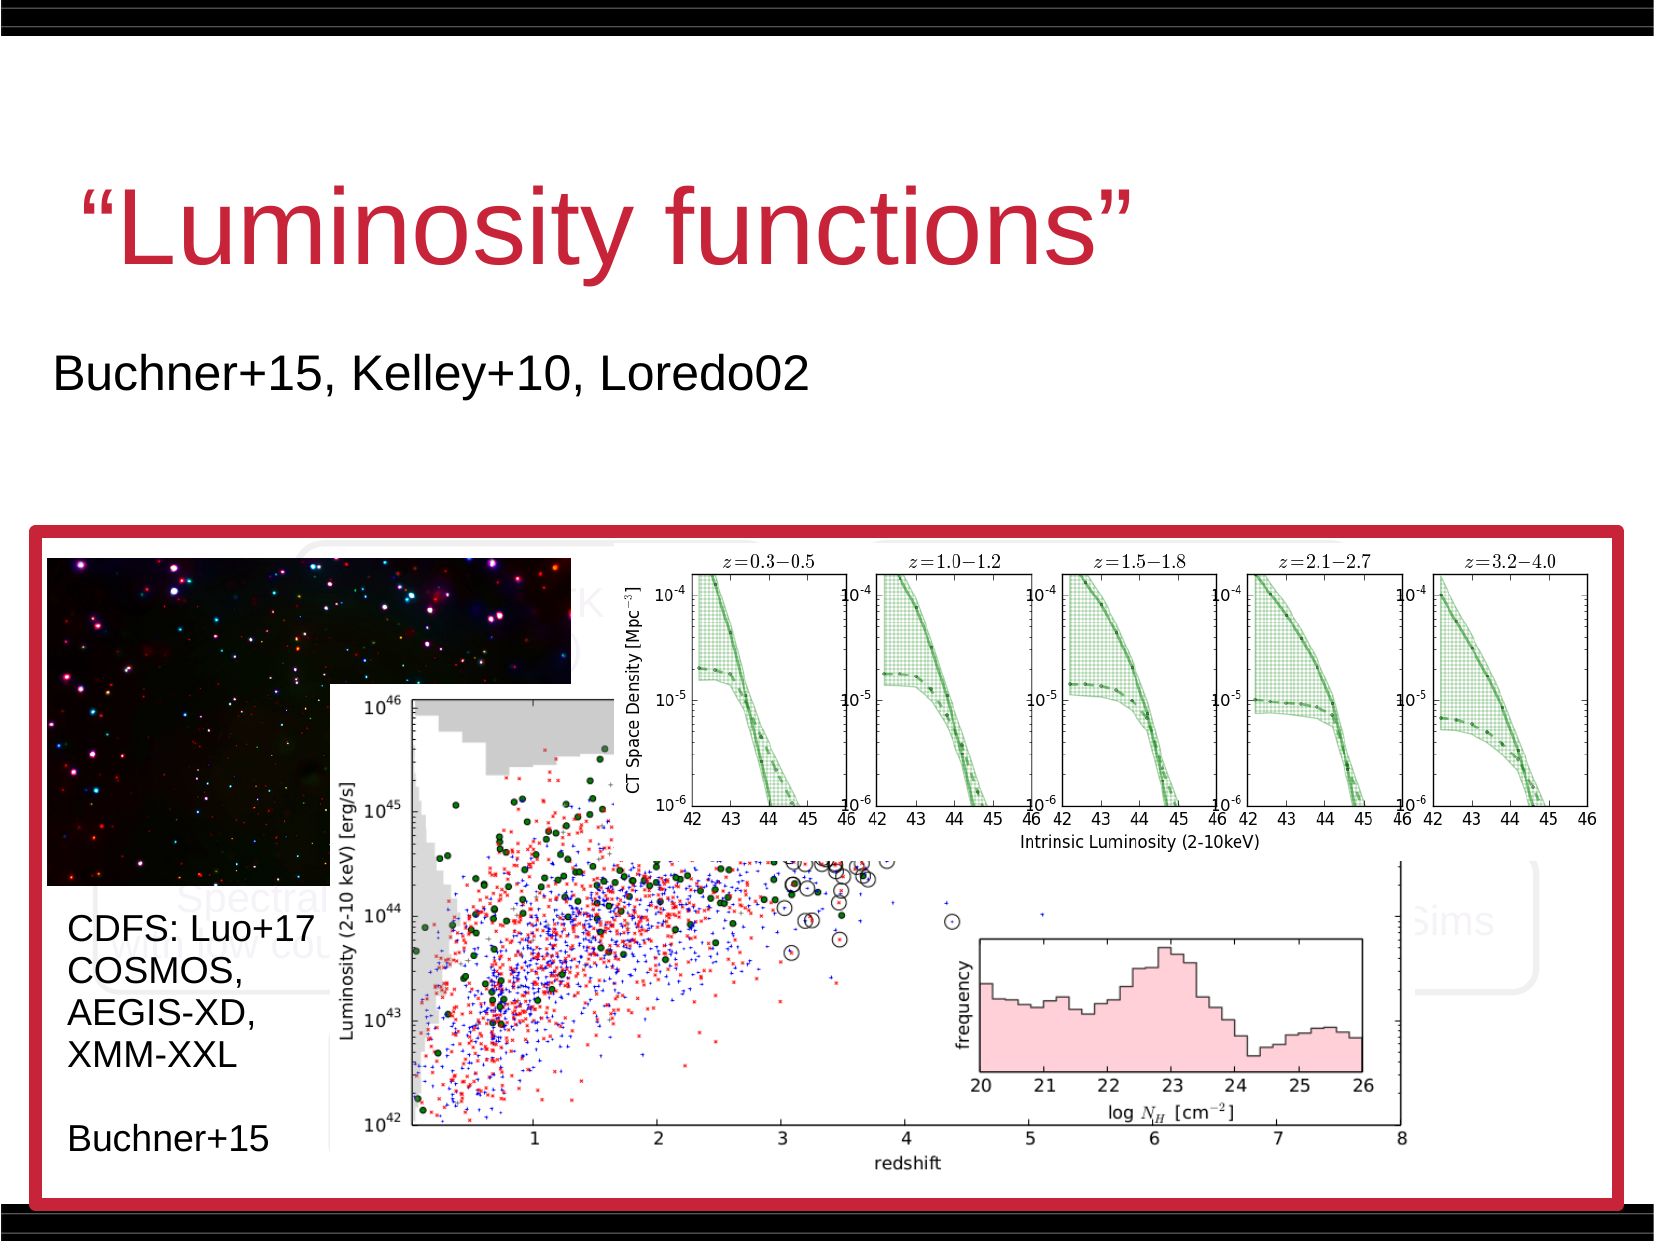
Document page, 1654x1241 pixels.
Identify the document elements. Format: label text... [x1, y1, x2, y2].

text_box CDFS: Luo+17 COSMOS, AEGIS-XD, XMM-XXL Buchner+15 [52, 899, 330, 1167]
picture [47, 543, 1605, 1193]
title “Luminosity functions” [80, 123, 1569, 331]
text_box Buchner+15, Kelley+10, Loredo02 [37, 337, 1388, 409]
picture [1, 1204, 1654, 1241]
picture [1, 0, 1654, 36]
text_box [35, 531, 1619, 1205]
